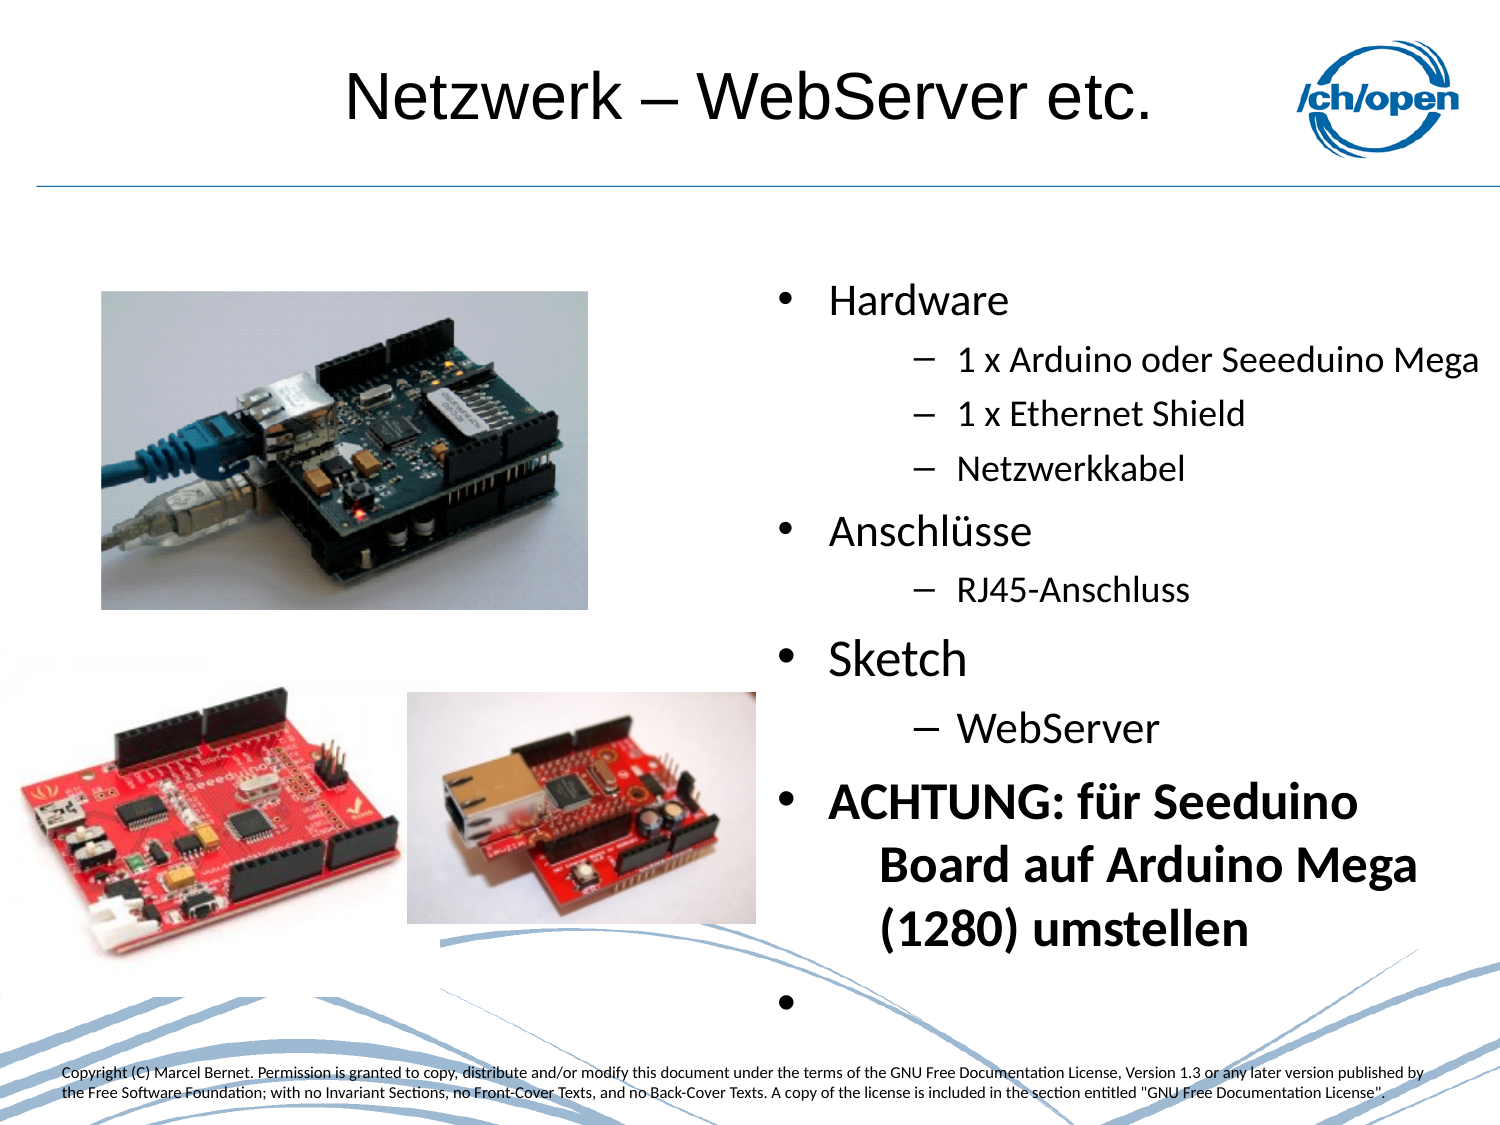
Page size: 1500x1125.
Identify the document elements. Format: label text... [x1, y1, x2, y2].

title Netzwerk – WebServer etc. [75, 45, 1426, 165]
picture [100, 290, 588, 610]
list Hardware 1 x Arduino oder Seeeduino Mega 1 x Ethernet Shield Netzwerkkabel Anschlüsse RJ45-Anschluss Sketch WebServer ACHTUNG: für Seeduino Board auf Arduino Mega (1280) umstellen [762, 262, 1500, 1005]
picture [0, 645, 756, 997]
